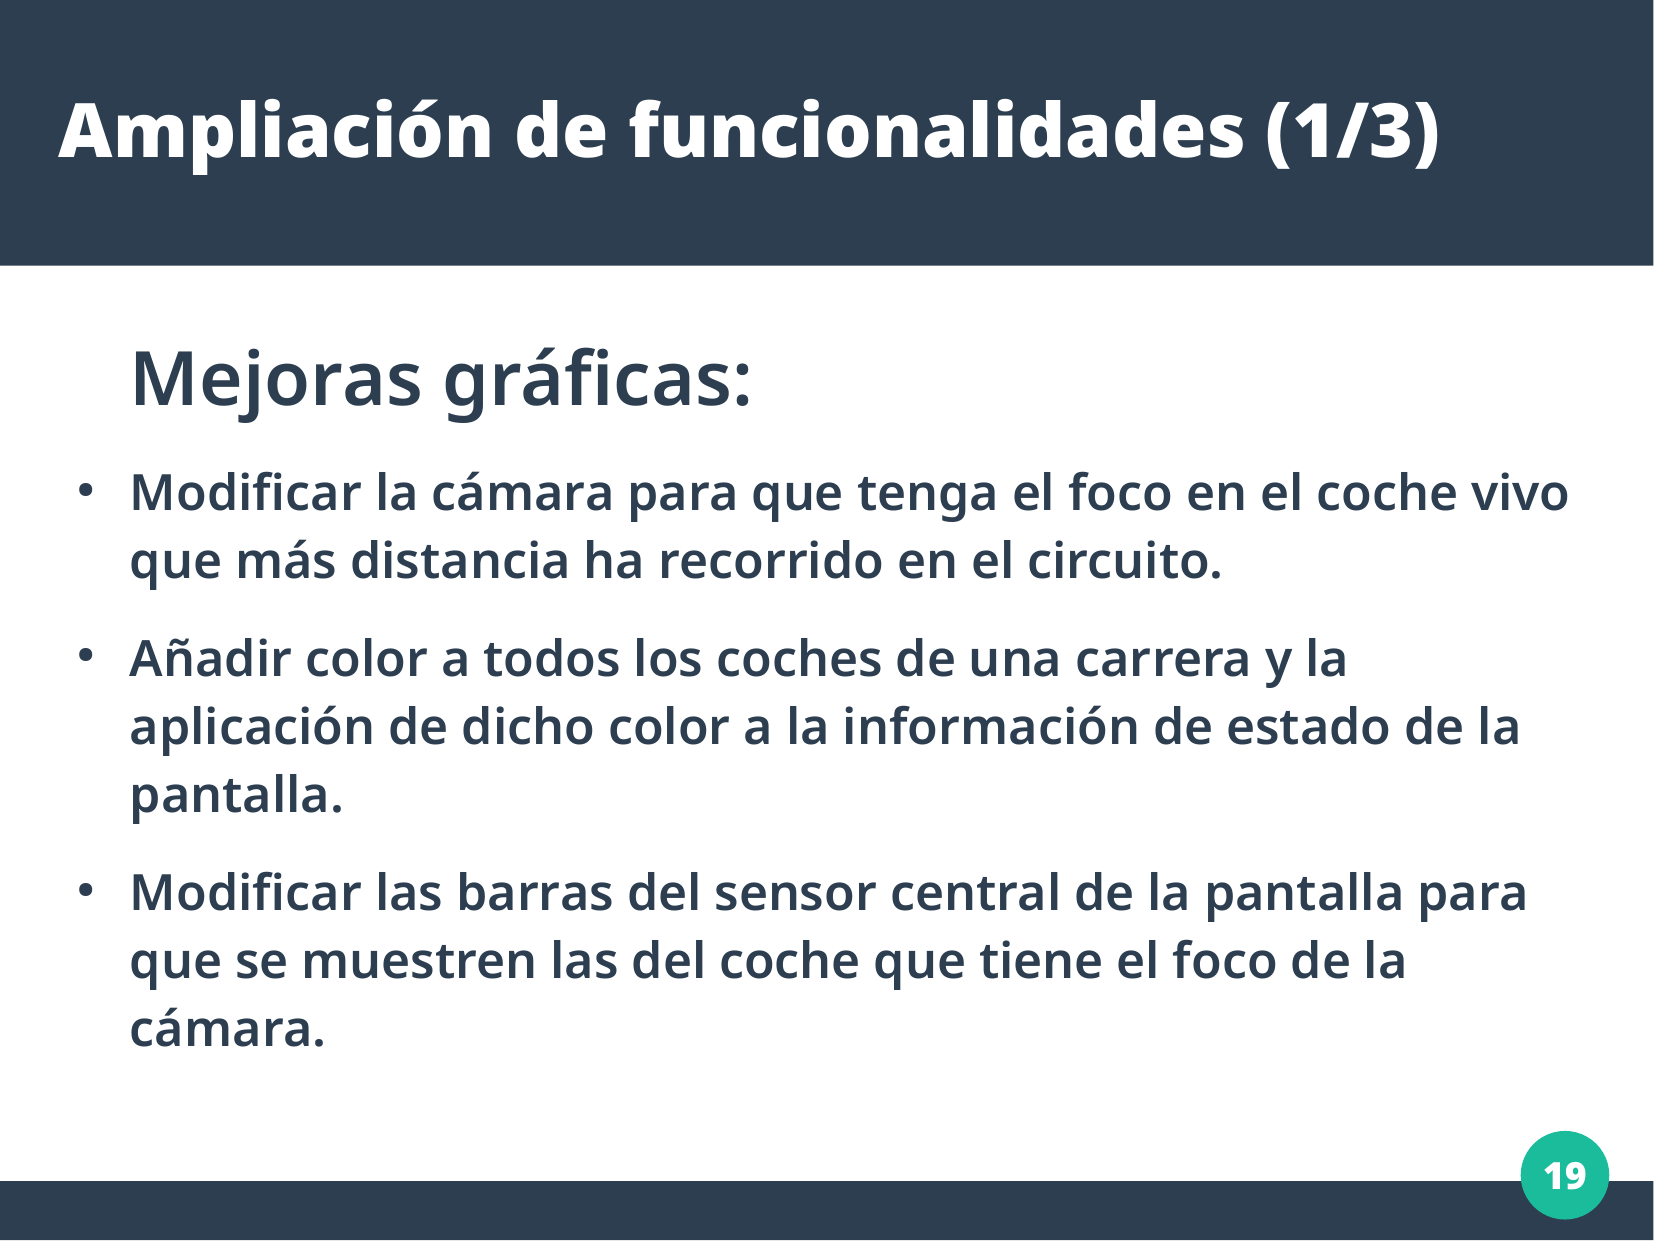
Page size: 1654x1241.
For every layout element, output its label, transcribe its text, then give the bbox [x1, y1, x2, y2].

list Mejoras gráficas: Modificar la cámara para que tenga el foco en el coche vivo que más distancia ha recorrido en el circuito. Añadir color a todos los coches de una carrera y la aplicación de dicho color a la información de estado de la pantalla. Modificar las barras del sensor central de la pantalla para que se muestren las del coche que tiene el foco de la cámara. [59, 324, 1595, 1152]
title Ampliación de funcionalidades (1/3) [59, 49, 1595, 207]
